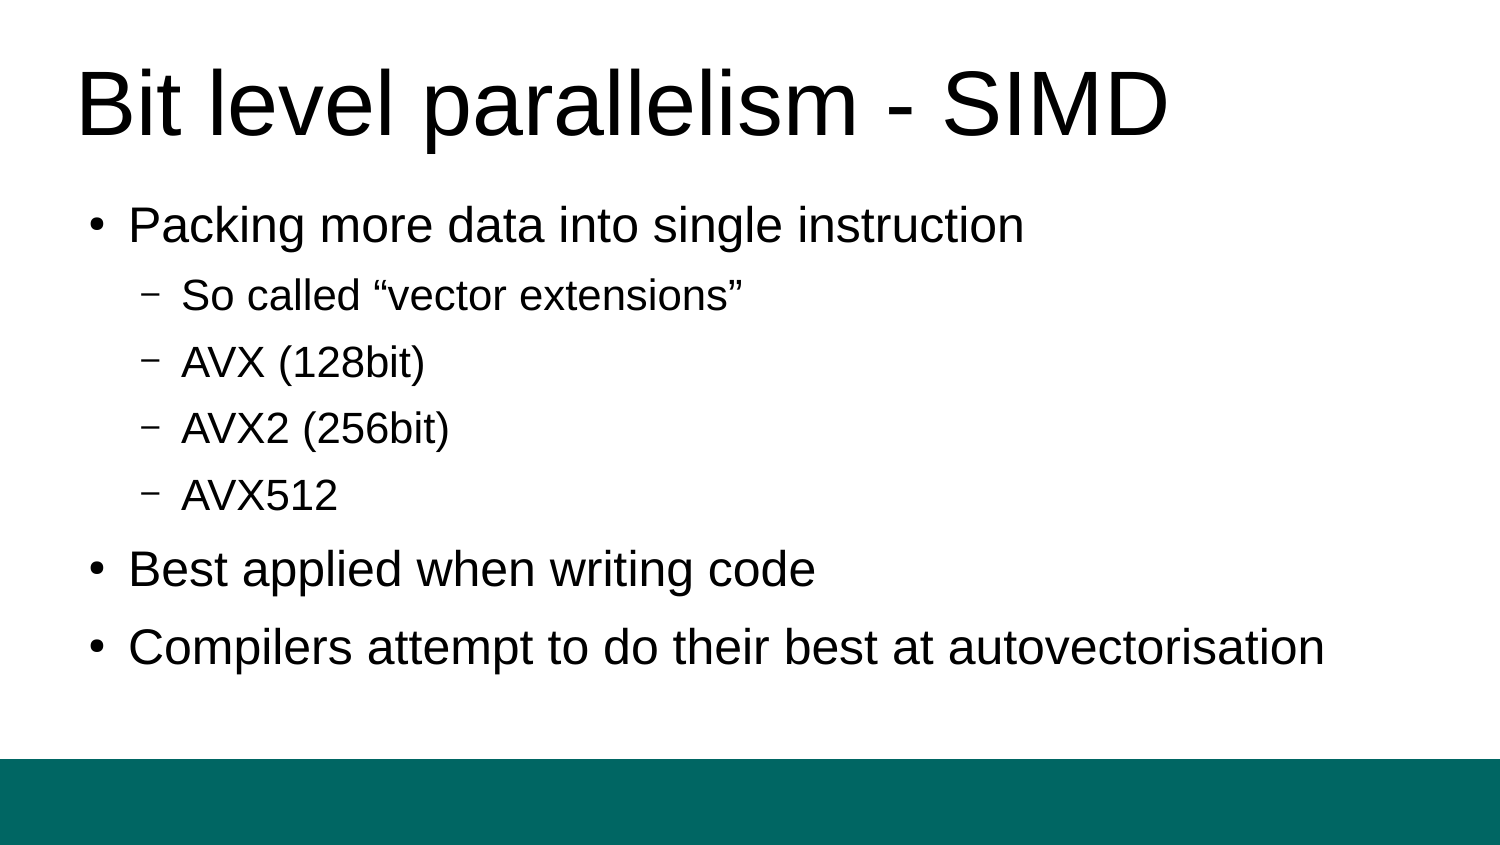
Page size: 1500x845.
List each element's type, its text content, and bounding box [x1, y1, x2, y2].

list Packing more data into single instruction So called “vector extensions” AVX (128bit) AVX2 (256bit) AVX512 Best applied when writing code Compilers attempt to do their best at autovectorisation [75, 197, 1425, 688]
title Bit level parallelism - SIMD [75, 33, 1425, 175]
